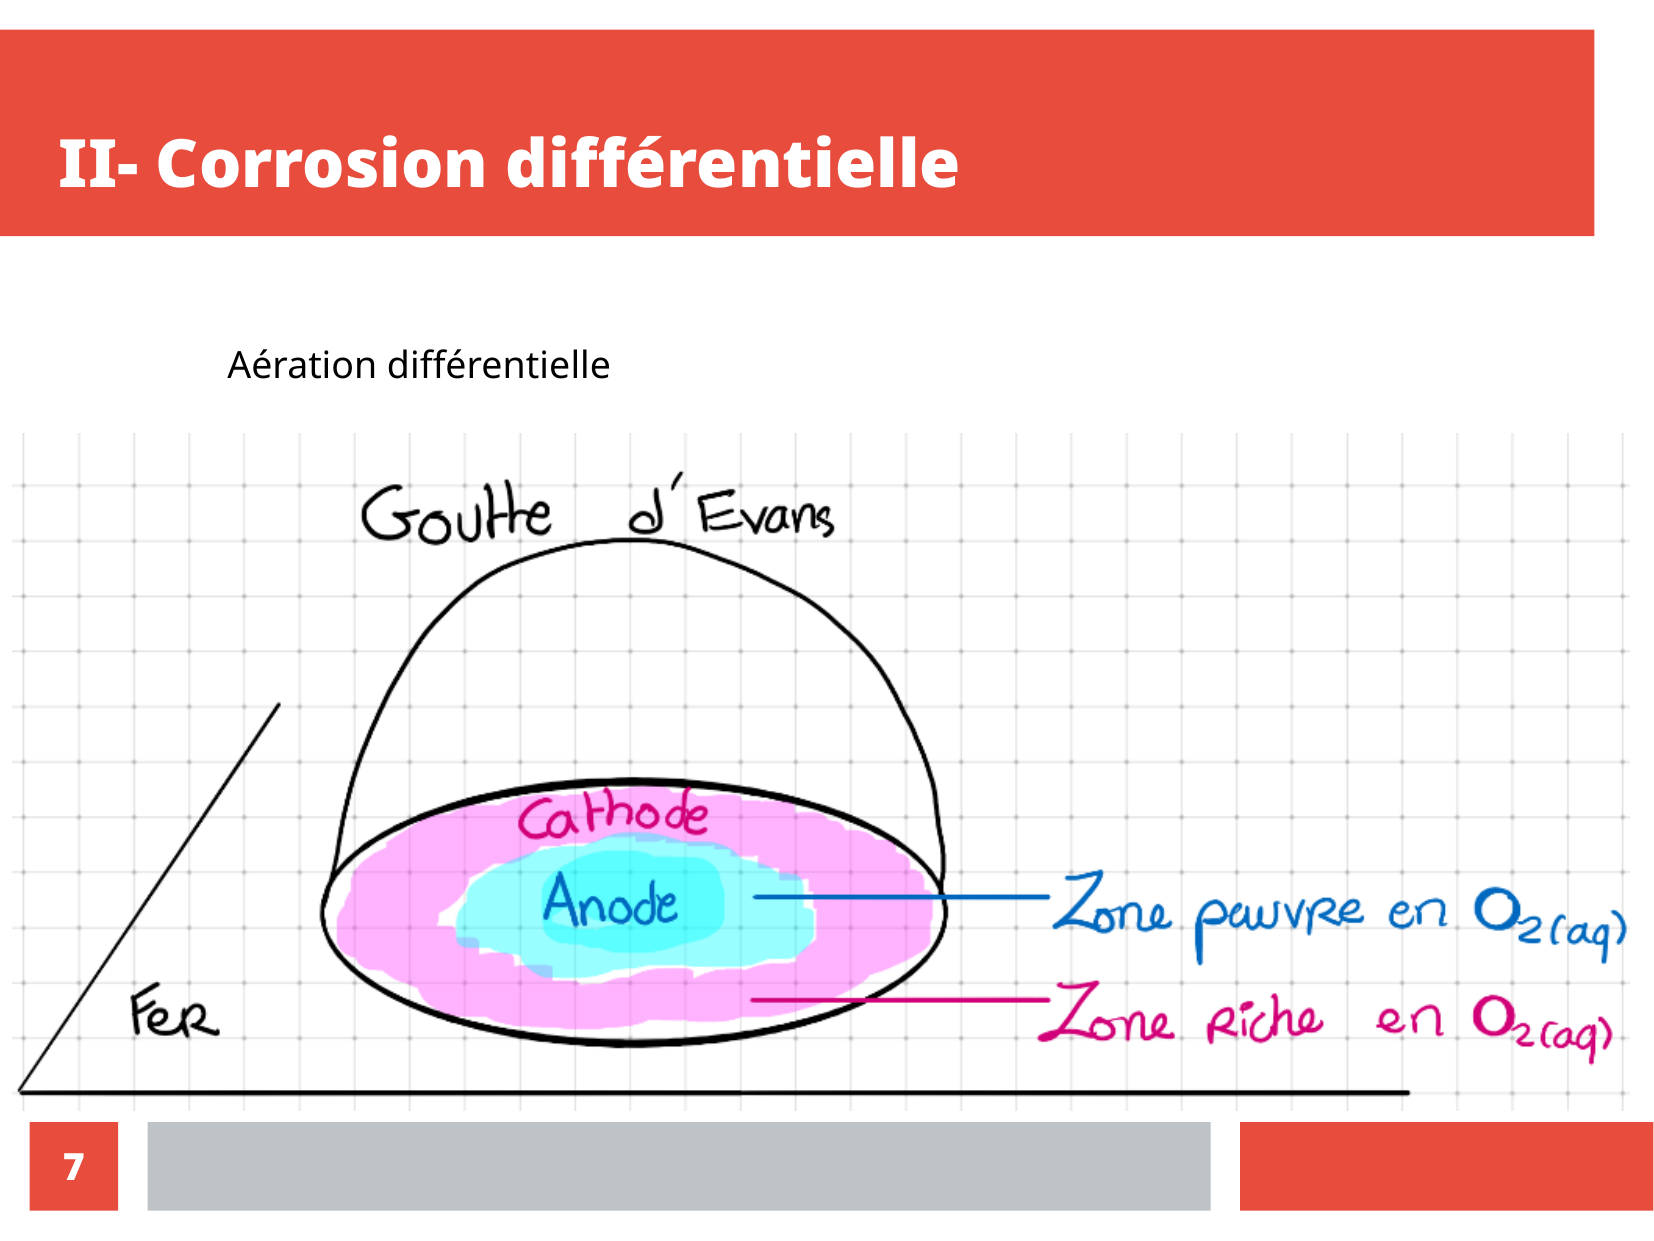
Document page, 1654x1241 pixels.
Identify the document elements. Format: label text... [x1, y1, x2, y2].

picture [12, 433, 1630, 1111]
text_box Aération différentielle [212, 330, 650, 390]
title II- Corrosion différentielle [59, 59, 1595, 207]
